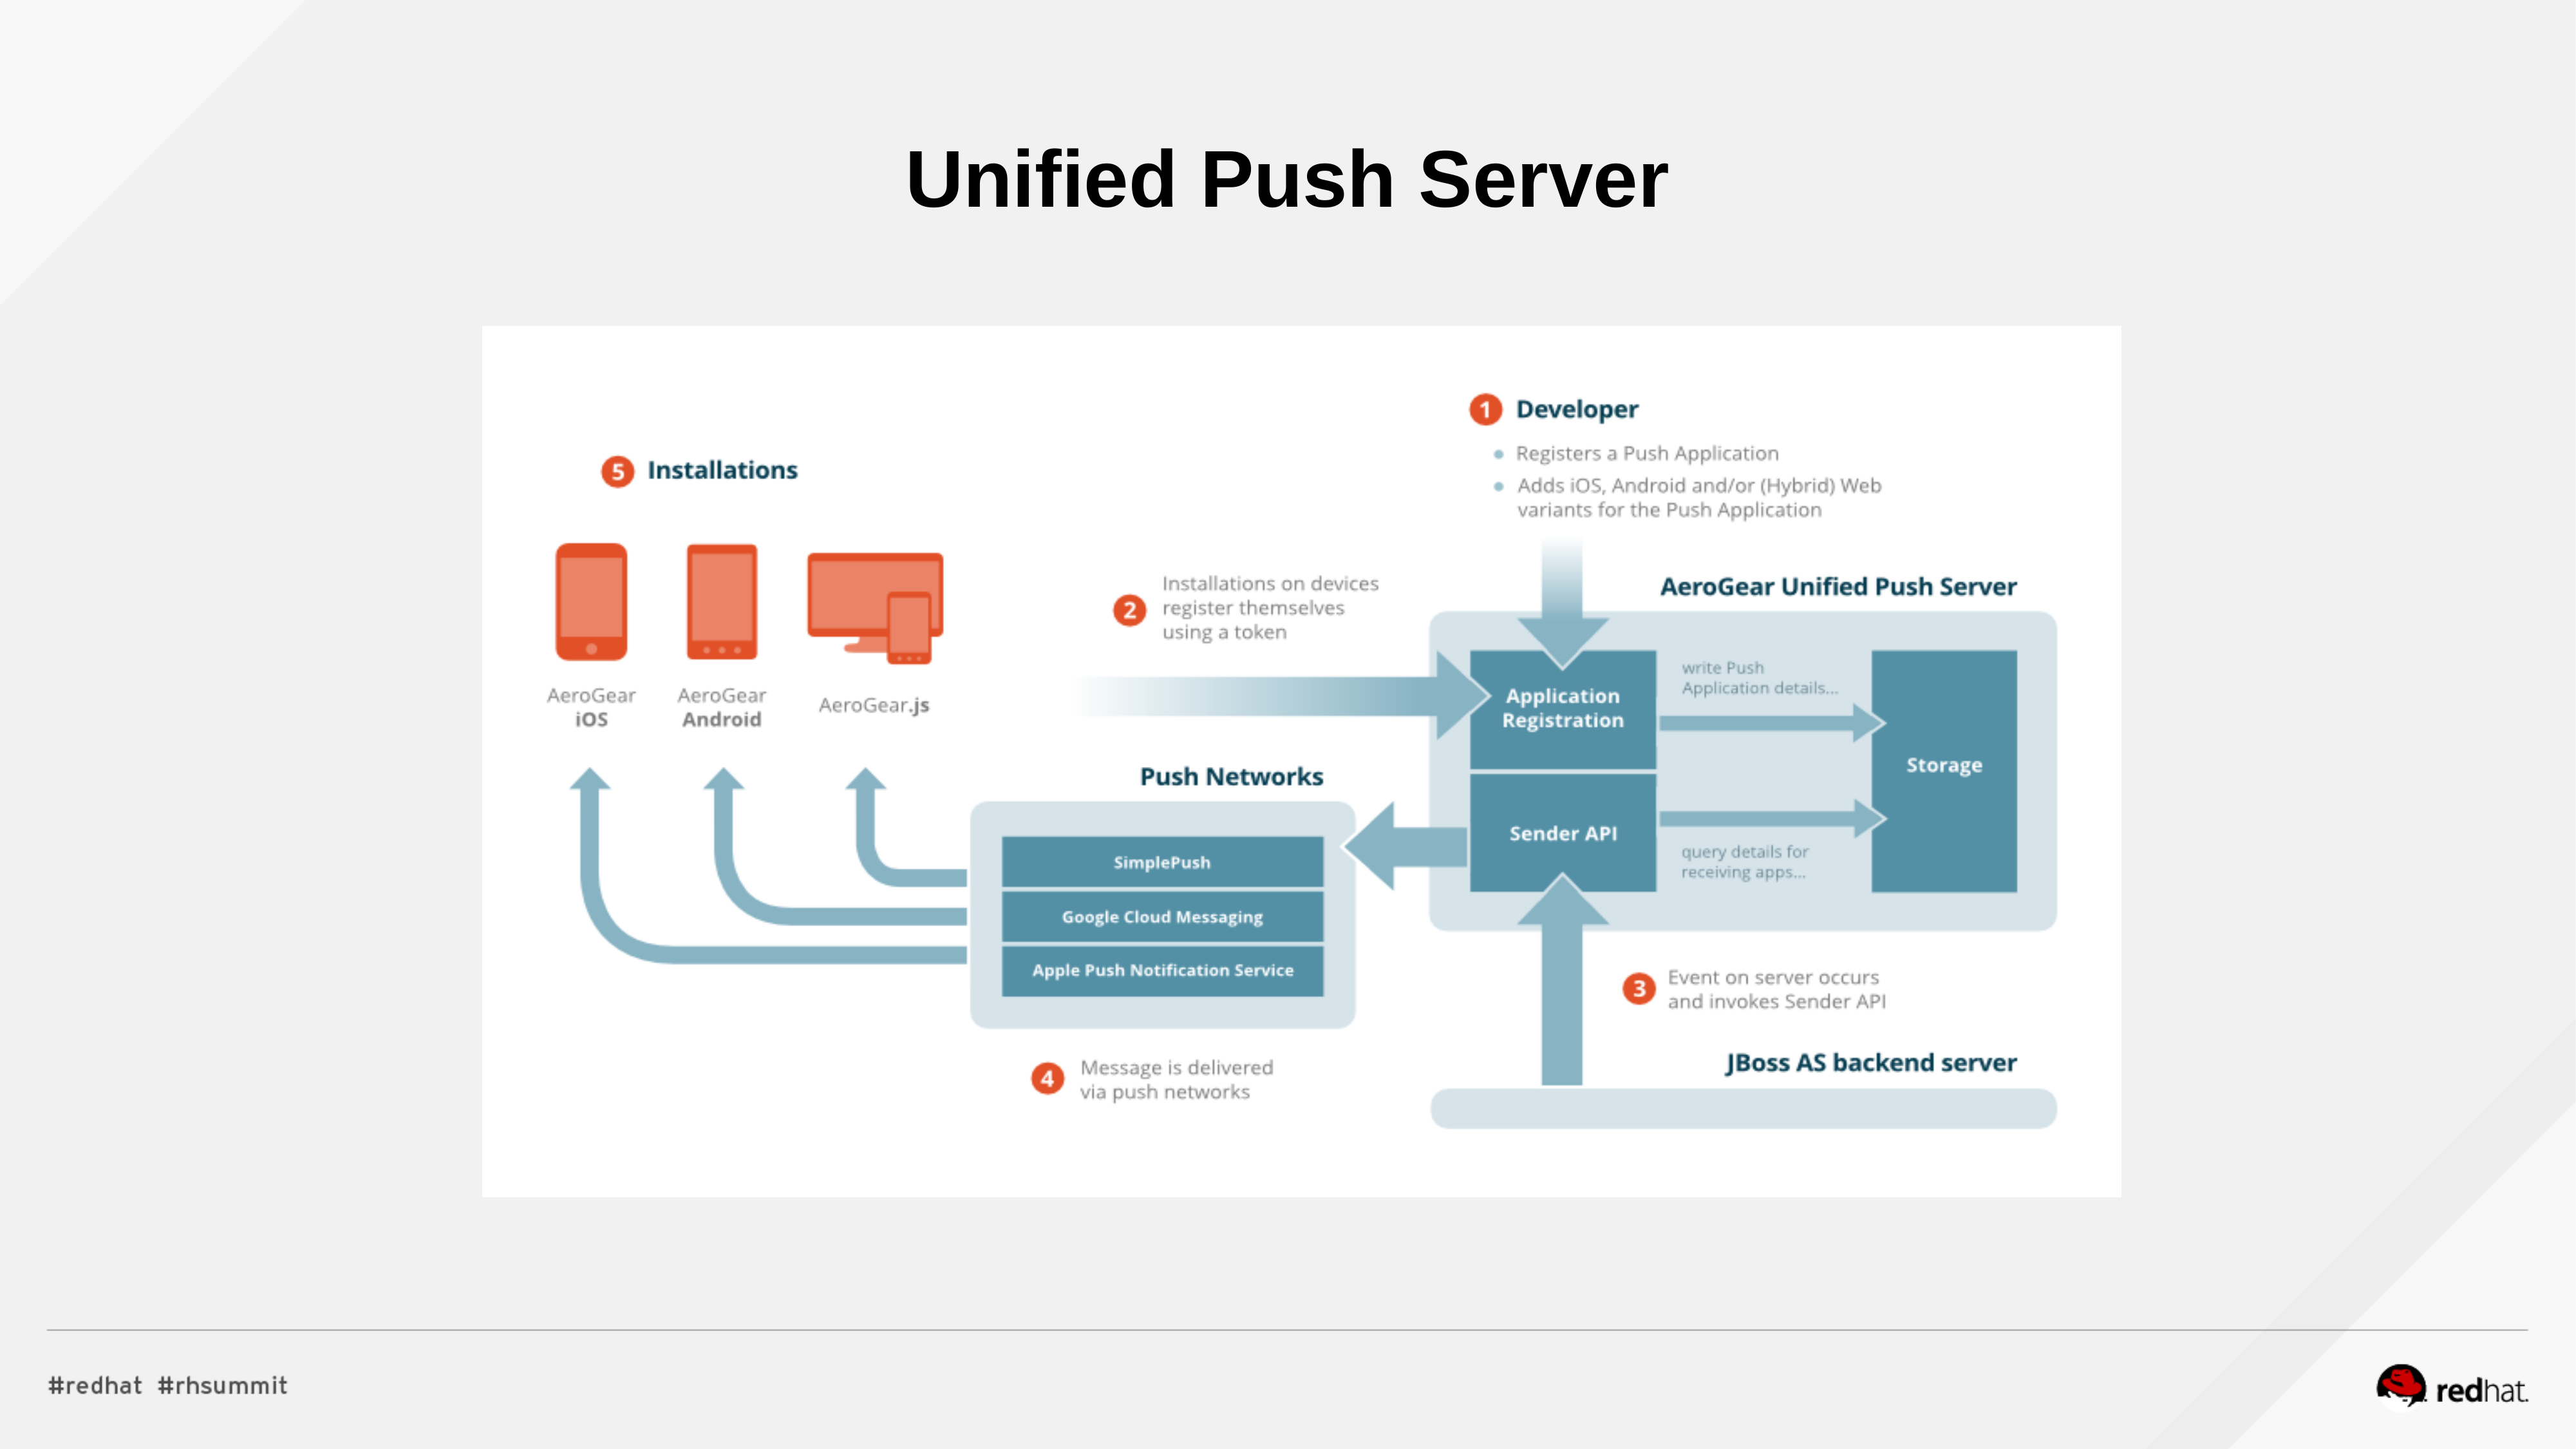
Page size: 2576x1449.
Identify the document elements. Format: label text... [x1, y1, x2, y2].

picture [0, 0, 2576, 1449]
title Unified Push Server [129, 57, 2447, 300]
